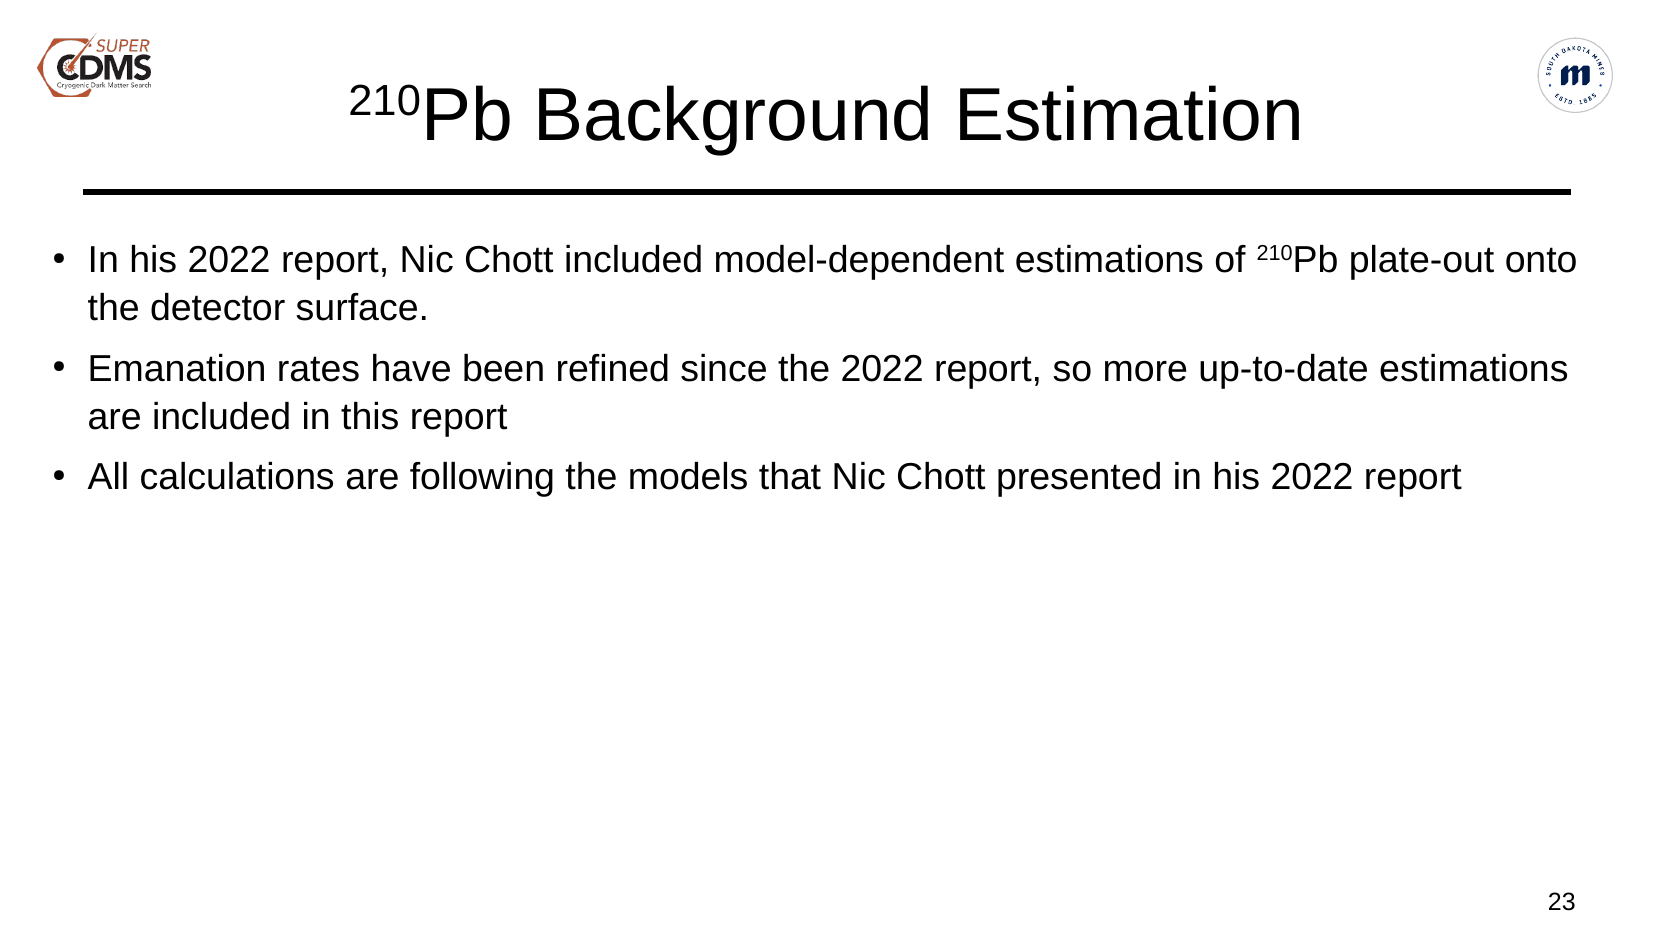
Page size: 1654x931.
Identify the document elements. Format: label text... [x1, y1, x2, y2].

picture [37, 32, 151, 97]
text_box In his 2022 report, Nic Chott included model-dependent estimations of 210Pb plate-out onto the detector surface. Emanation rates have been refined since the 2022 report, so more up-to-date estimations are included in this report All calculations are following the models that Nic Chott presented in his 2022 report [37, 225, 1613, 863]
picture [1571, 37, 1613, 113]
title 210Pb Background Estimation [82, 37, 1571, 193]
